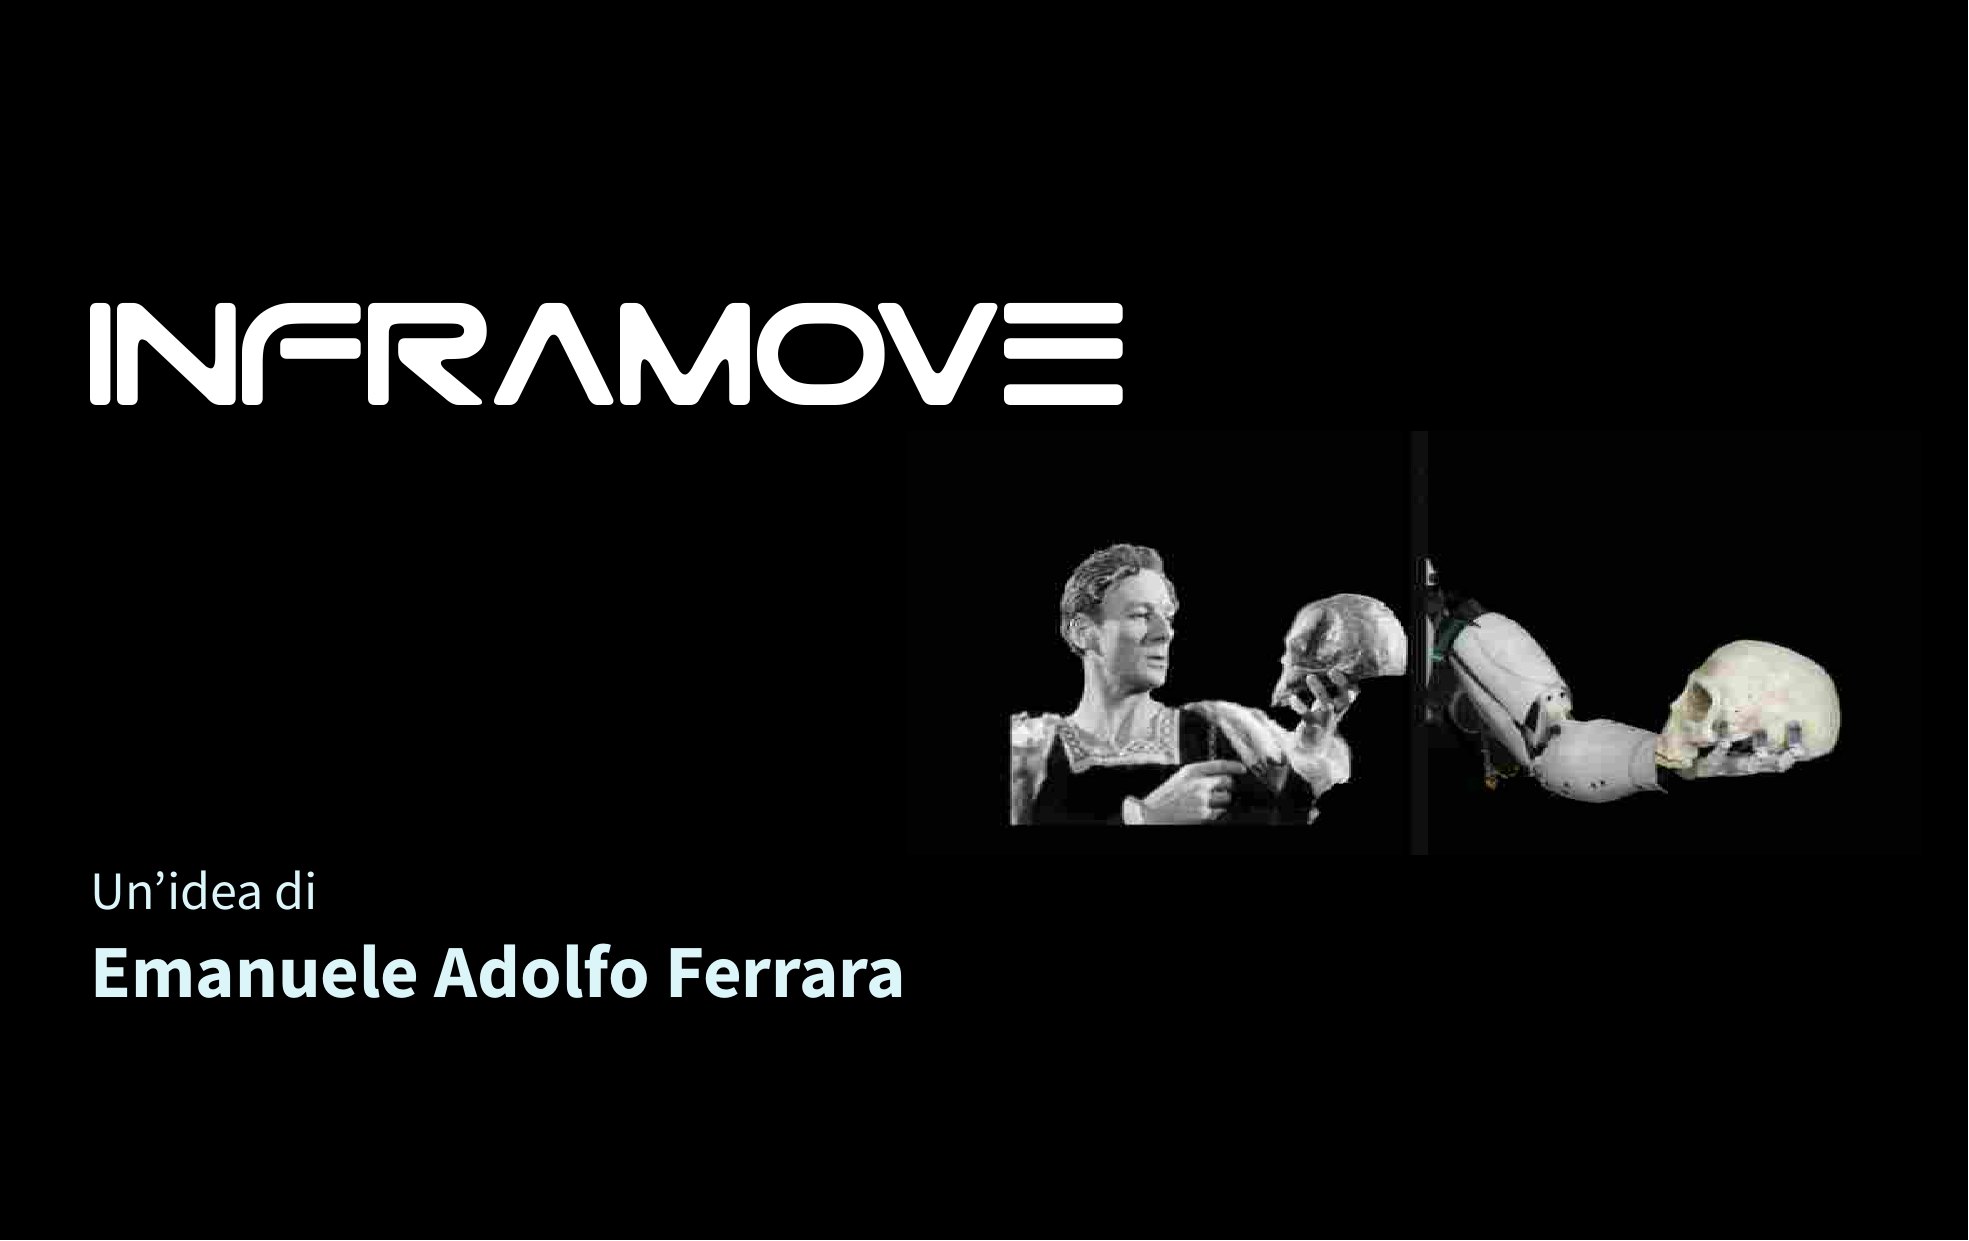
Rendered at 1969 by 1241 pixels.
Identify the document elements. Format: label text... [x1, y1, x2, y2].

title inframove [90, 49, 1862, 436]
picture [907, 431, 1921, 855]
subtitle Un’idea di Emanuele Adolfo Ferrara [90, 855, 1861, 1111]
